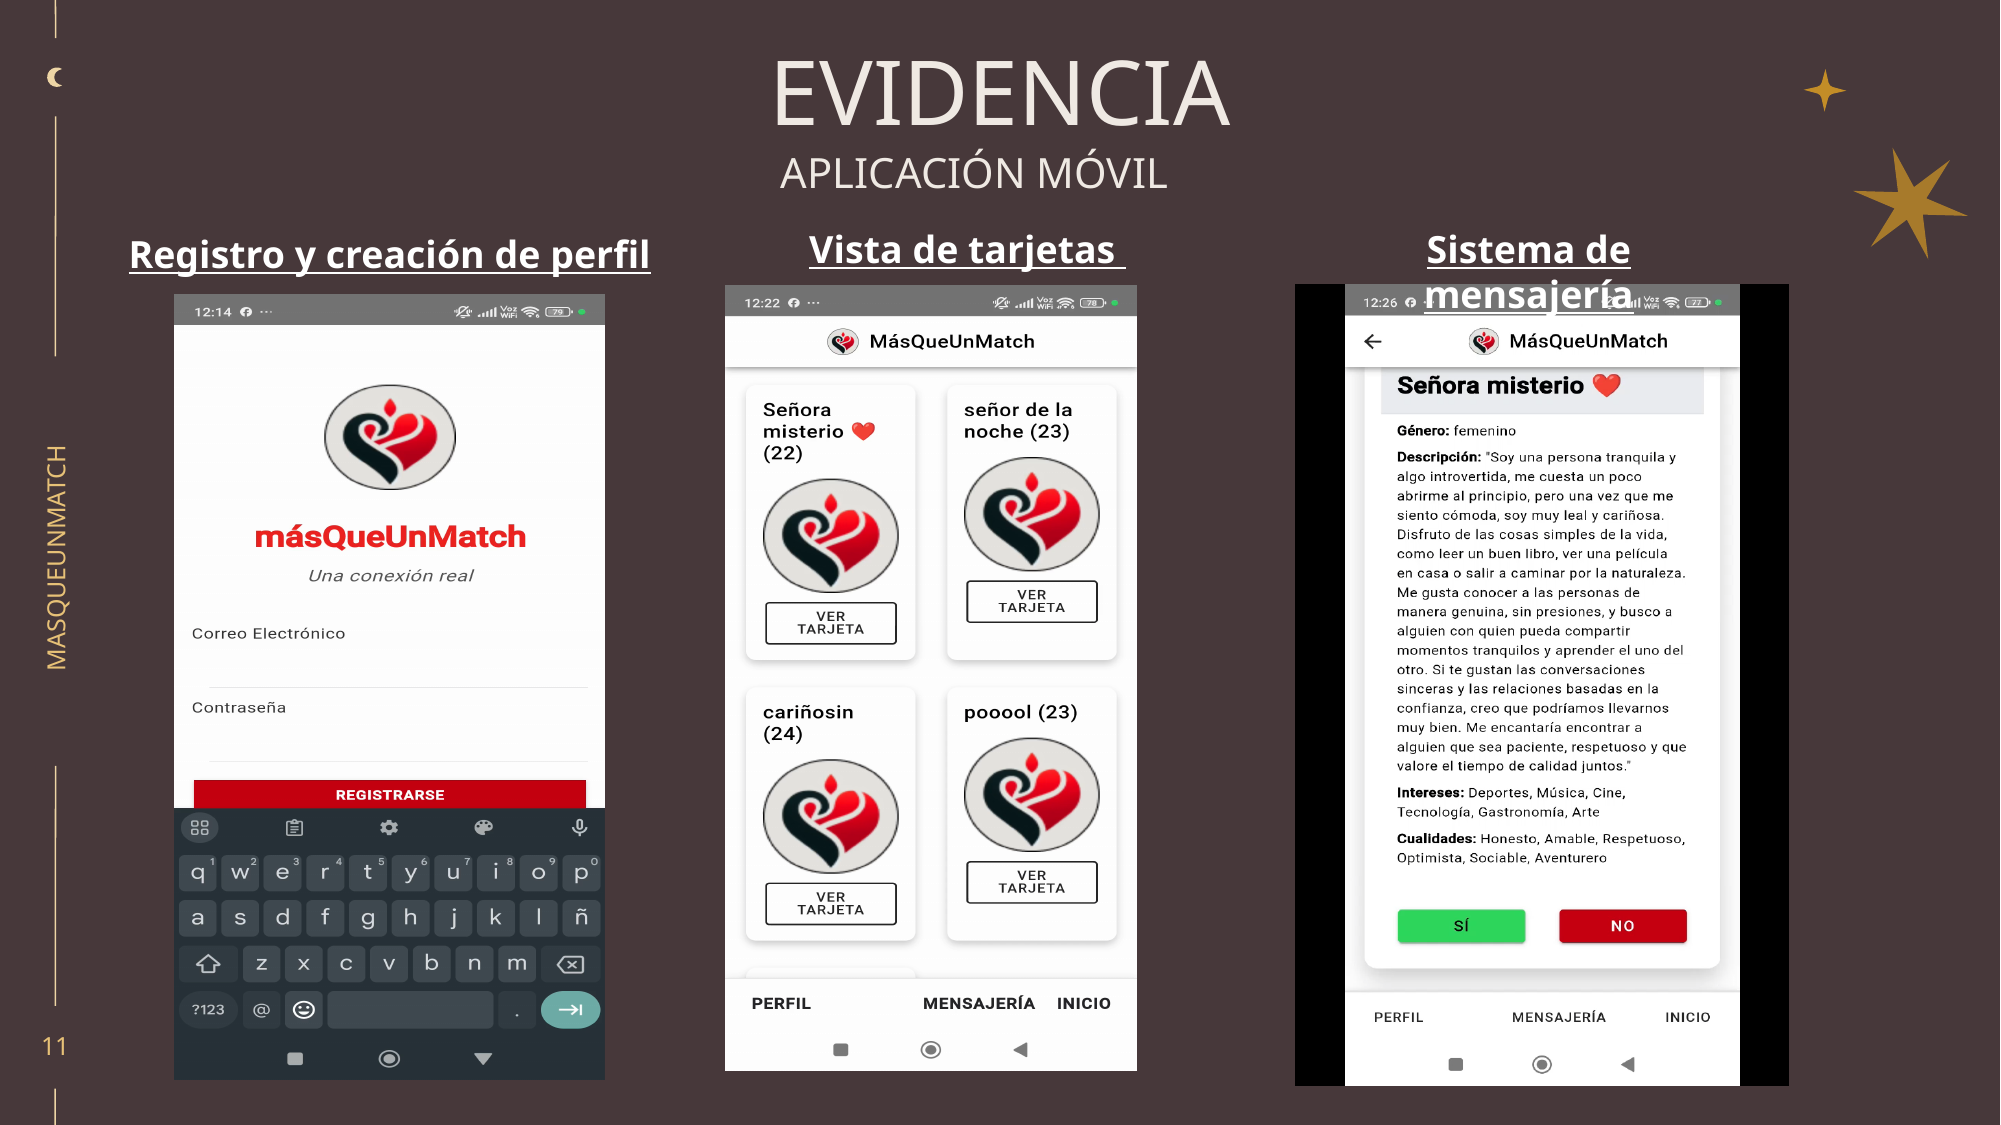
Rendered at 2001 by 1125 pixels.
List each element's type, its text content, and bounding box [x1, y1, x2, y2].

picture [725, 285, 1137, 1071]
picture [1295, 284, 1789, 1086]
title EVIDENCIA [174, 40, 1825, 153]
text_box Registro y creación de perfil [98, 223, 682, 284]
slide_number 1 [25, 1032, 86, 1063]
text_box Sistema de mensajería [1349, 218, 1708, 324]
footer MASQUEUNMATCH [40, 348, 71, 769]
text_box Vista de tarjetas [794, 218, 1229, 279]
picture [174, 294, 605, 1080]
subtitle APLICACIÓN MÓVIL [149, 152, 1800, 213]
